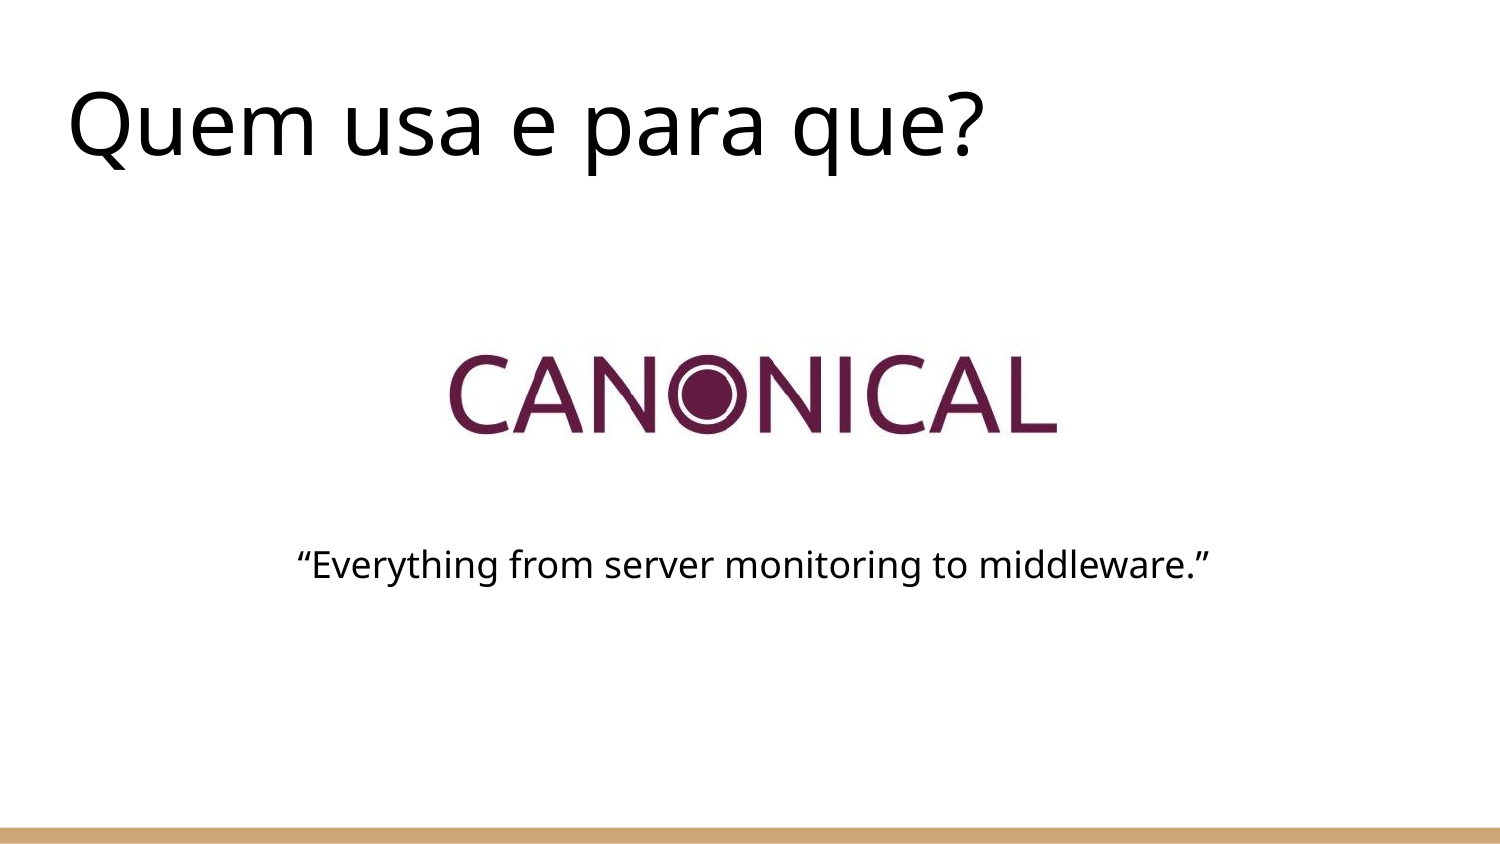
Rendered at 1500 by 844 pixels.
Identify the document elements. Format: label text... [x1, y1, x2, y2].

list “Everything from server monitoring to middleware.” [58, 518, 1449, 750]
title Quem usa e para que? [51, 51, 1449, 189]
picture [439, 342, 1061, 448]
